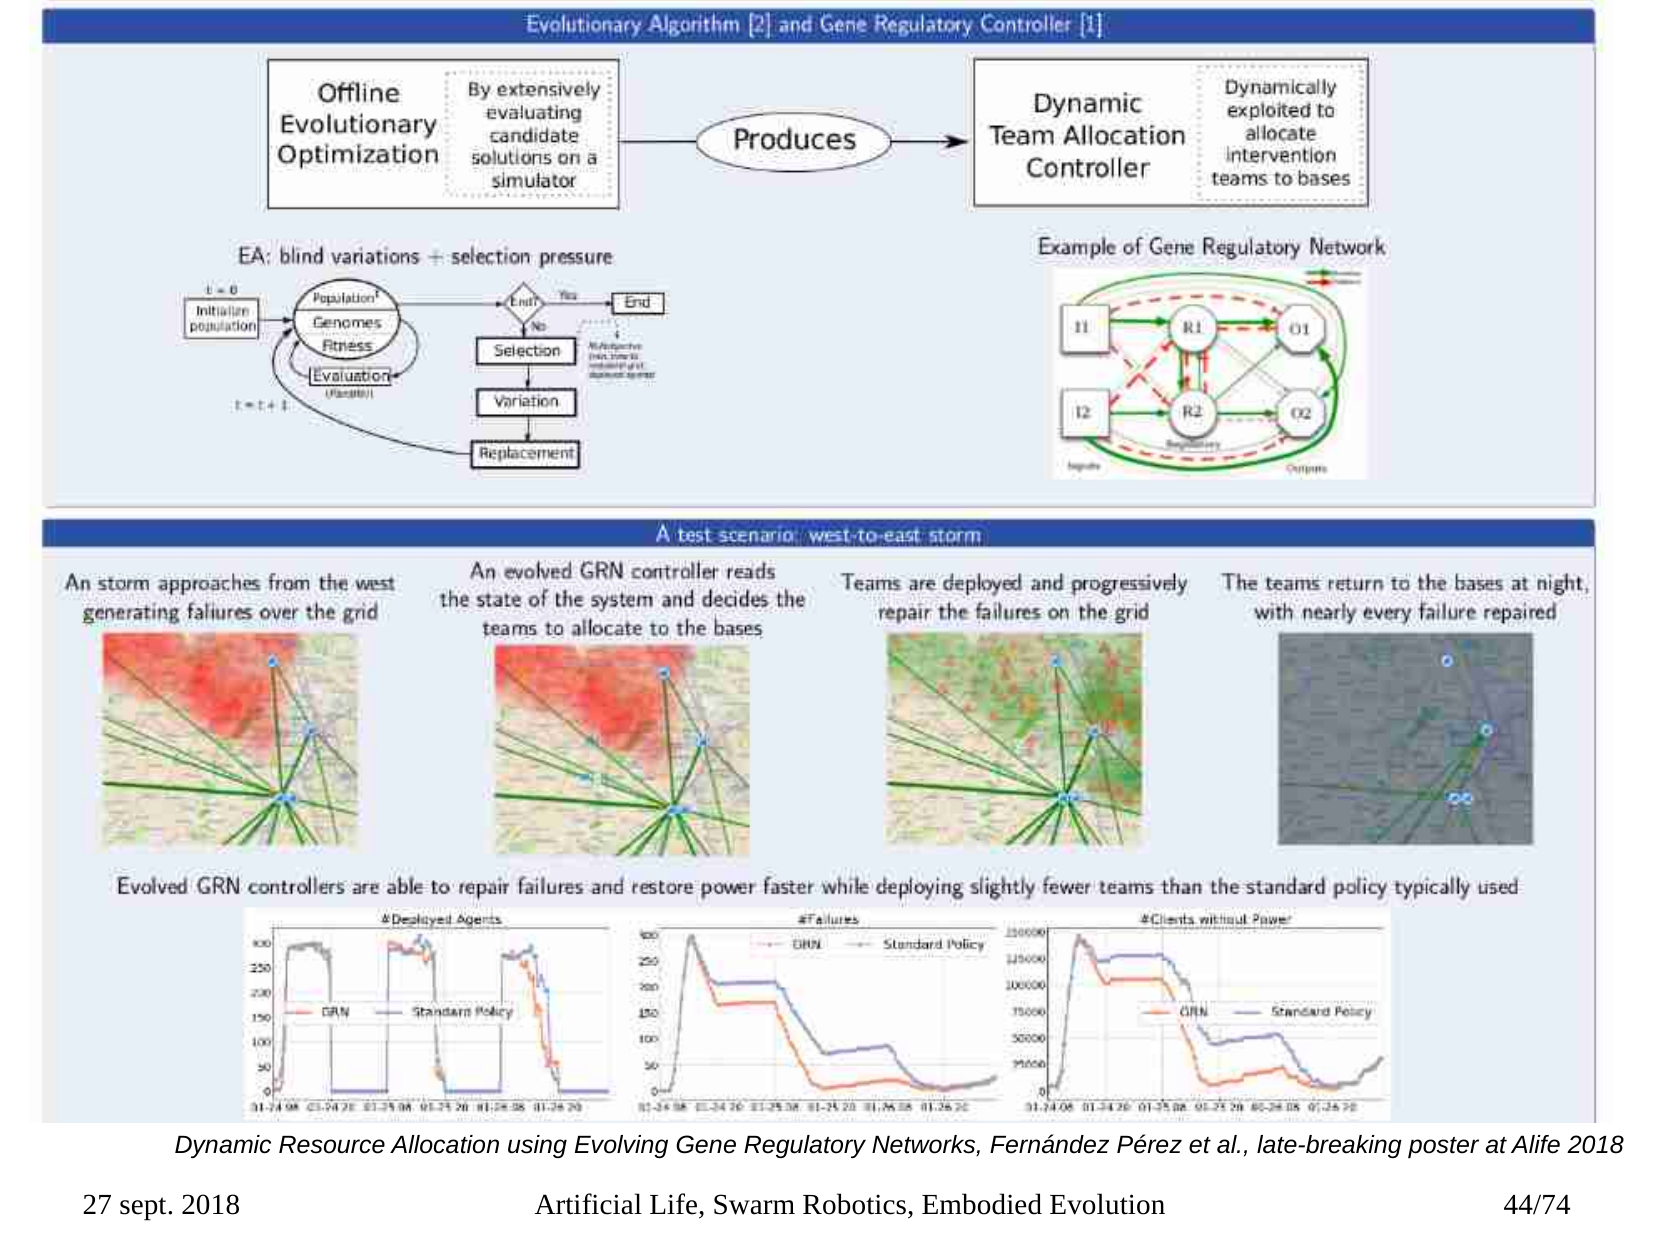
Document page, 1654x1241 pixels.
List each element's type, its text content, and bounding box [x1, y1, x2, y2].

picture [29, 0, 1613, 1123]
text_box Dynamic Resource Allocation using Evolving Gene Regulatory Networks, Fernández Pérez et al., late-breaking poster at Alife 2018 [141, 1123, 1642, 1195]
